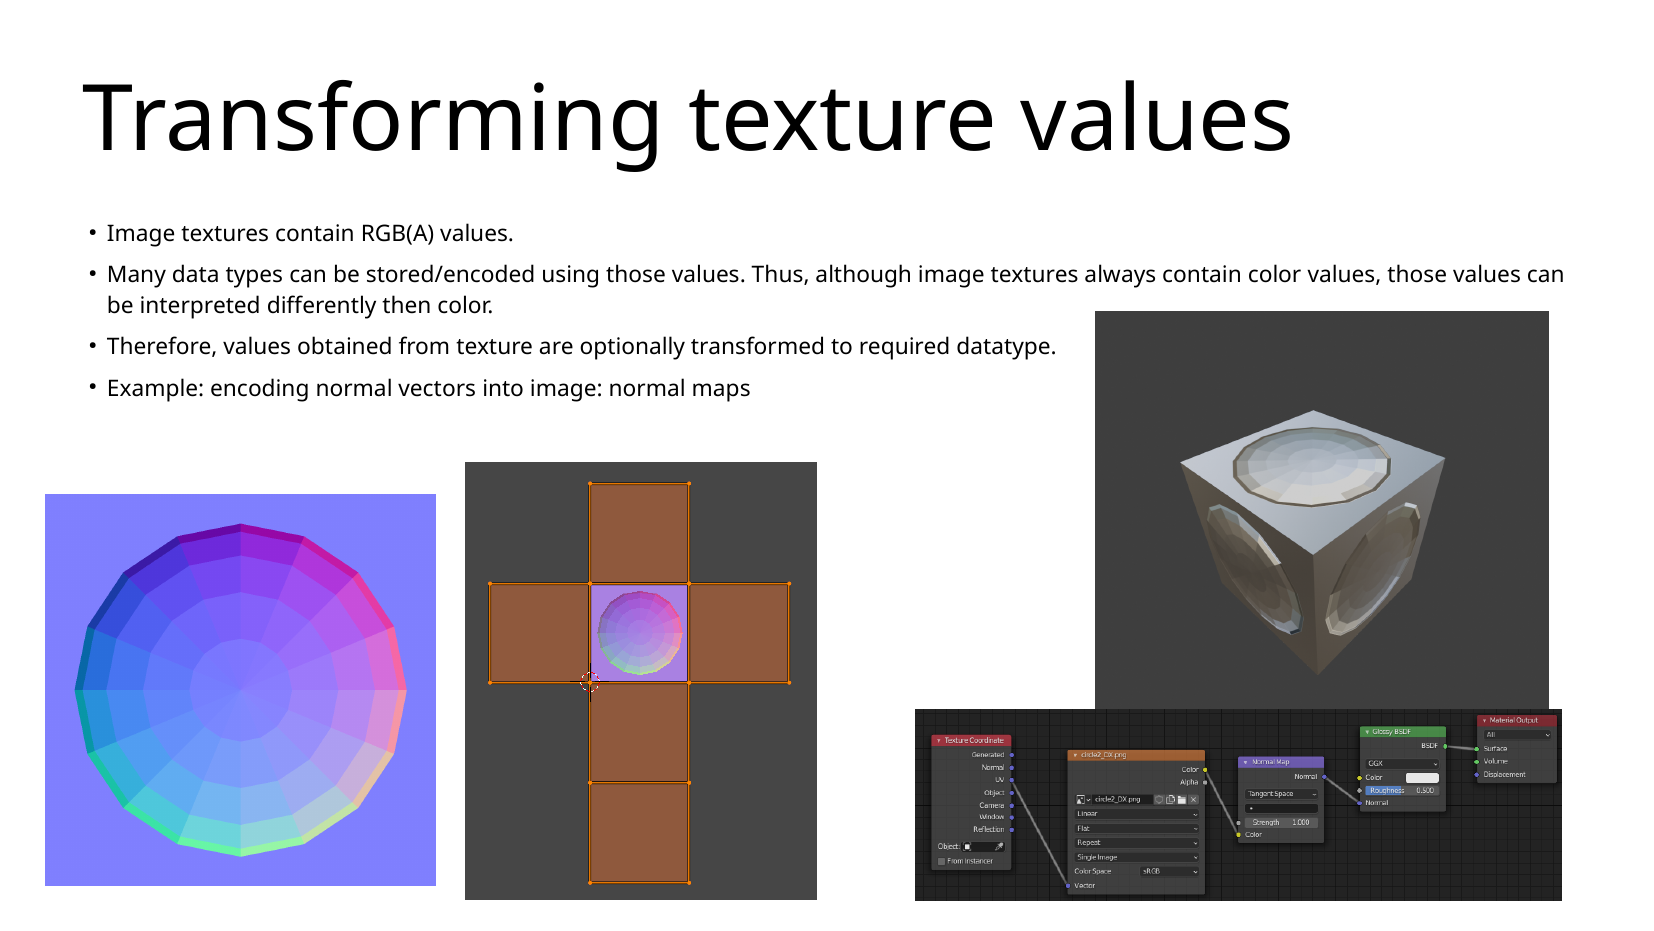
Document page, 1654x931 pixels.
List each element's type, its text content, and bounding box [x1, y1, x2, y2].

title Transforming texture values [82, 37, 1571, 193]
picture [45, 494, 436, 886]
picture [465, 462, 817, 901]
list Image textures contain RGB(A) values. Many data types can be stored/encoded using those values. Thus, although image textures always contain color values, those values can be interpreted differently then color. Therefore, values obtained from texture are optionally transformed to required datatype. Example: encoding normal vectors into image: normal maps [82, 217, 1571, 406]
picture [915, 311, 1562, 901]
